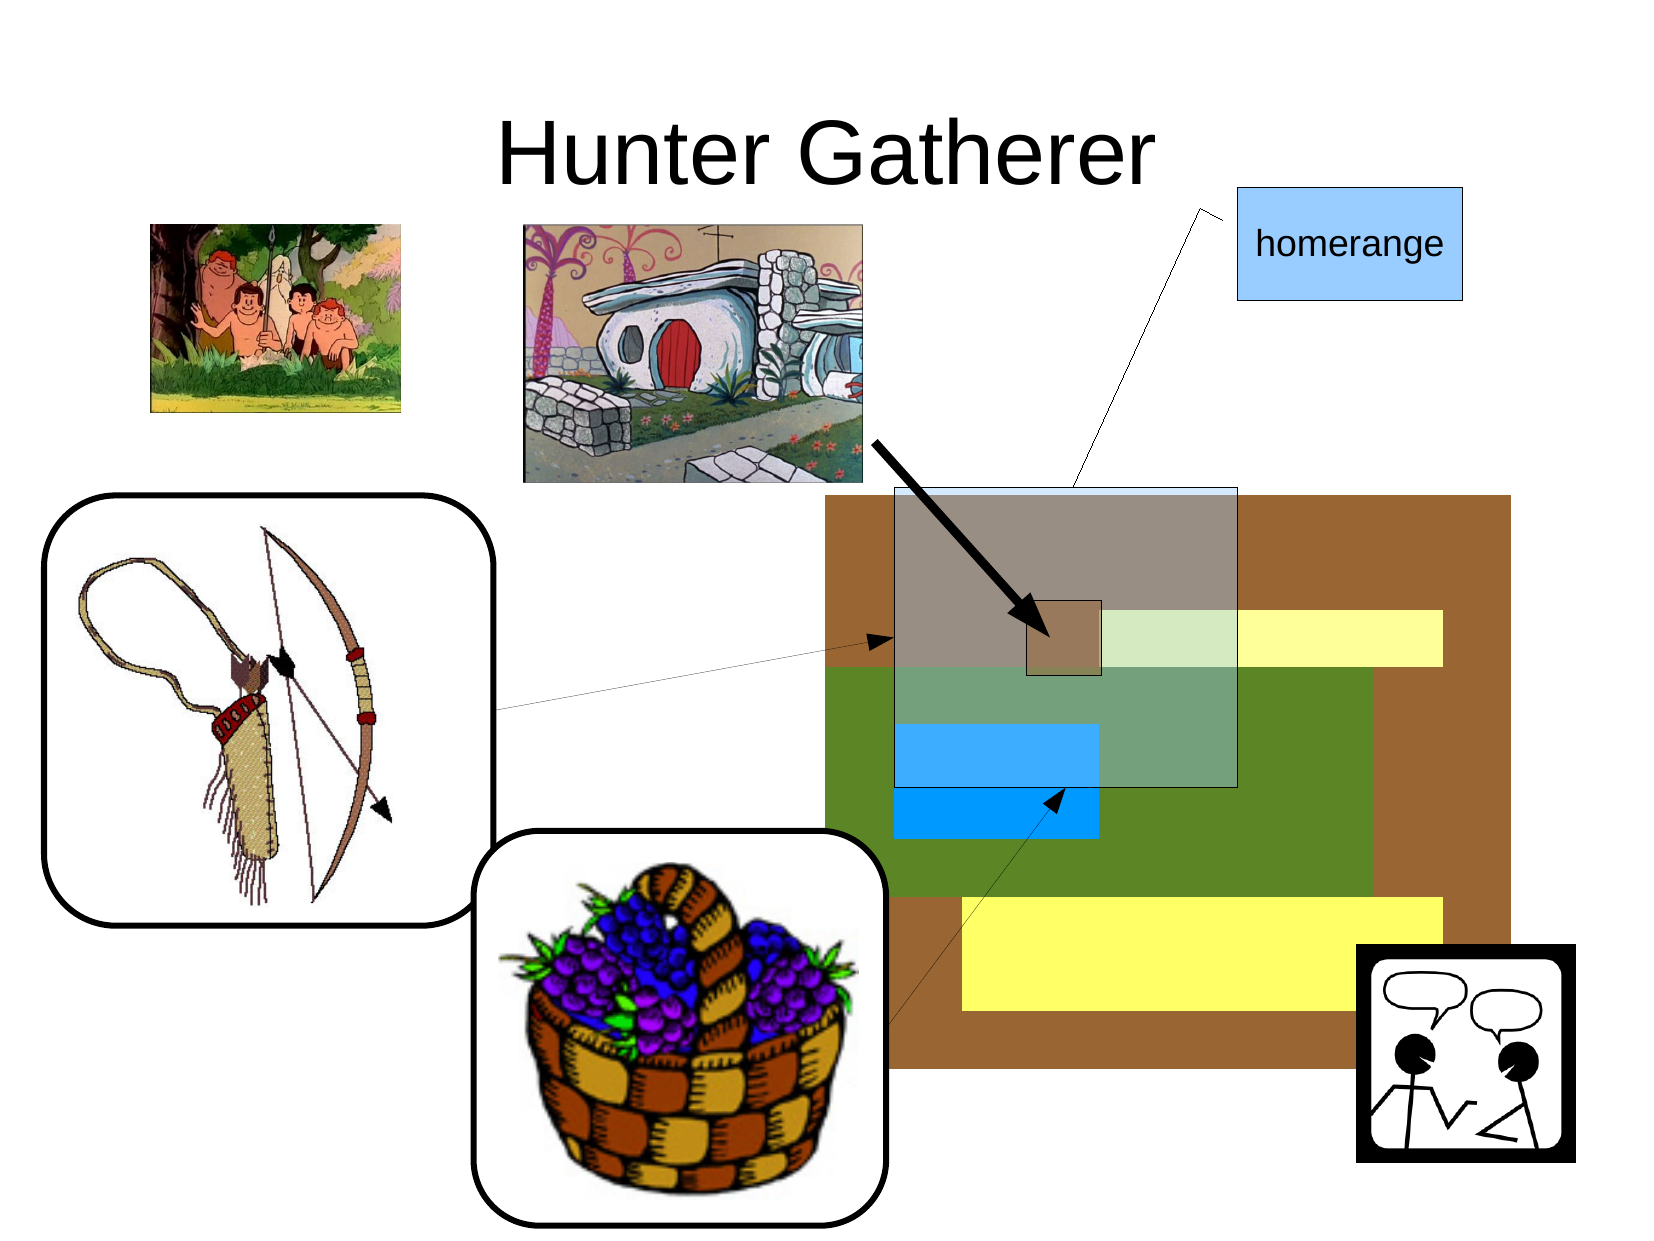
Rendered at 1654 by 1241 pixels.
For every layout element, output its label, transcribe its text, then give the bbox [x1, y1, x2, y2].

table_cell [1099, 839, 1168, 897]
table_cell [1374, 552, 1443, 610]
table_cell [825, 724, 894, 782]
table_cell [825, 782, 894, 839]
table_cell [1374, 667, 1443, 724]
picture [523, 224, 863, 483]
table_cell [1168, 954, 1237, 1011]
table_cell [1443, 610, 1511, 667]
table_cell [1168, 839, 1237, 897]
table_header [1443, 495, 1511, 552]
table_cell [1305, 724, 1374, 782]
table_cell [887, 1020, 894, 1069]
table_cell [1168, 1011, 1237, 1069]
table_cell [1238, 610, 1305, 667]
table_cell [1099, 788, 1168, 839]
table_cell [962, 839, 1026, 897]
table_cell [887, 1011, 894, 1025]
table_cell [1443, 782, 1511, 839]
table_cell [1237, 954, 1305, 1011]
table_cell [854, 839, 894, 897]
table_cell [1443, 667, 1511, 724]
table_cell [825, 639, 894, 667]
table_cell [1374, 724, 1443, 782]
text_box [894, 487, 1238, 788]
table_cell [1099, 897, 1168, 954]
table_cell [962, 897, 1031, 954]
table_cell [825, 610, 894, 649]
table_cell [1031, 788, 1063, 832]
table_cell [962, 954, 1031, 1011]
table_cell [962, 788, 1031, 839]
table_cell [894, 954, 940, 1011]
table_cell [1031, 954, 1099, 1011]
table_cell [1374, 839, 1443, 897]
table_cell [1031, 788, 1099, 839]
table_cell [1237, 1011, 1305, 1069]
table_cell [1168, 788, 1237, 839]
table_cell [1305, 610, 1374, 667]
table_cell [962, 1011, 1031, 1069]
table_cell [825, 552, 894, 610]
table_header [1374, 495, 1443, 552]
table_cell [1443, 552, 1511, 610]
table_cell [1305, 897, 1374, 954]
table_cell [1238, 552, 1305, 610]
table_cell [1237, 839, 1305, 897]
table_header [1238, 495, 1305, 552]
table_cell [1374, 897, 1443, 944]
table_cell [894, 788, 962, 839]
table_cell [887, 954, 894, 1011]
table_cell [1305, 1011, 1356, 1069]
table_header [825, 495, 894, 552]
picture [150, 224, 401, 413]
text_box homerange [1238, 187, 1463, 300]
picture [1356, 944, 1576, 1163]
picture [75, 524, 455, 908]
table_cell [894, 897, 962, 954]
table_cell [900, 954, 962, 1011]
table_cell [1374, 610, 1443, 667]
table_cell [1443, 724, 1511, 782]
title Hunter Gatherer [82, 49, 1571, 257]
table_cell [962, 897, 983, 925]
table_cell [894, 1011, 962, 1069]
table_cell [1238, 667, 1305, 724]
table_cell [894, 839, 962, 897]
table_cell [1305, 839, 1374, 897]
table_cell [943, 929, 962, 954]
table_cell [985, 839, 1031, 897]
table_cell [1237, 897, 1305, 954]
table_cell [1031, 1011, 1099, 1069]
table_cell [1305, 954, 1356, 1011]
text_box [43, 495, 887, 1226]
table_cell [1238, 724, 1305, 782]
table_cell [1374, 782, 1443, 839]
table_cell [1443, 839, 1511, 897]
table_cell [1031, 897, 1099, 954]
table_cell [825, 667, 894, 724]
table_cell [887, 897, 894, 954]
table_header [1305, 495, 1374, 552]
table_cell [1099, 1011, 1168, 1069]
table_cell [1305, 782, 1374, 839]
table_cell [1237, 782, 1305, 839]
table_cell [1305, 667, 1374, 724]
picture [498, 862, 859, 1201]
table_cell [1099, 954, 1168, 1011]
table_cell [1305, 552, 1374, 610]
table_cell [1168, 897, 1237, 954]
table_cell [1031, 839, 1099, 897]
table_cell [1443, 897, 1511, 944]
